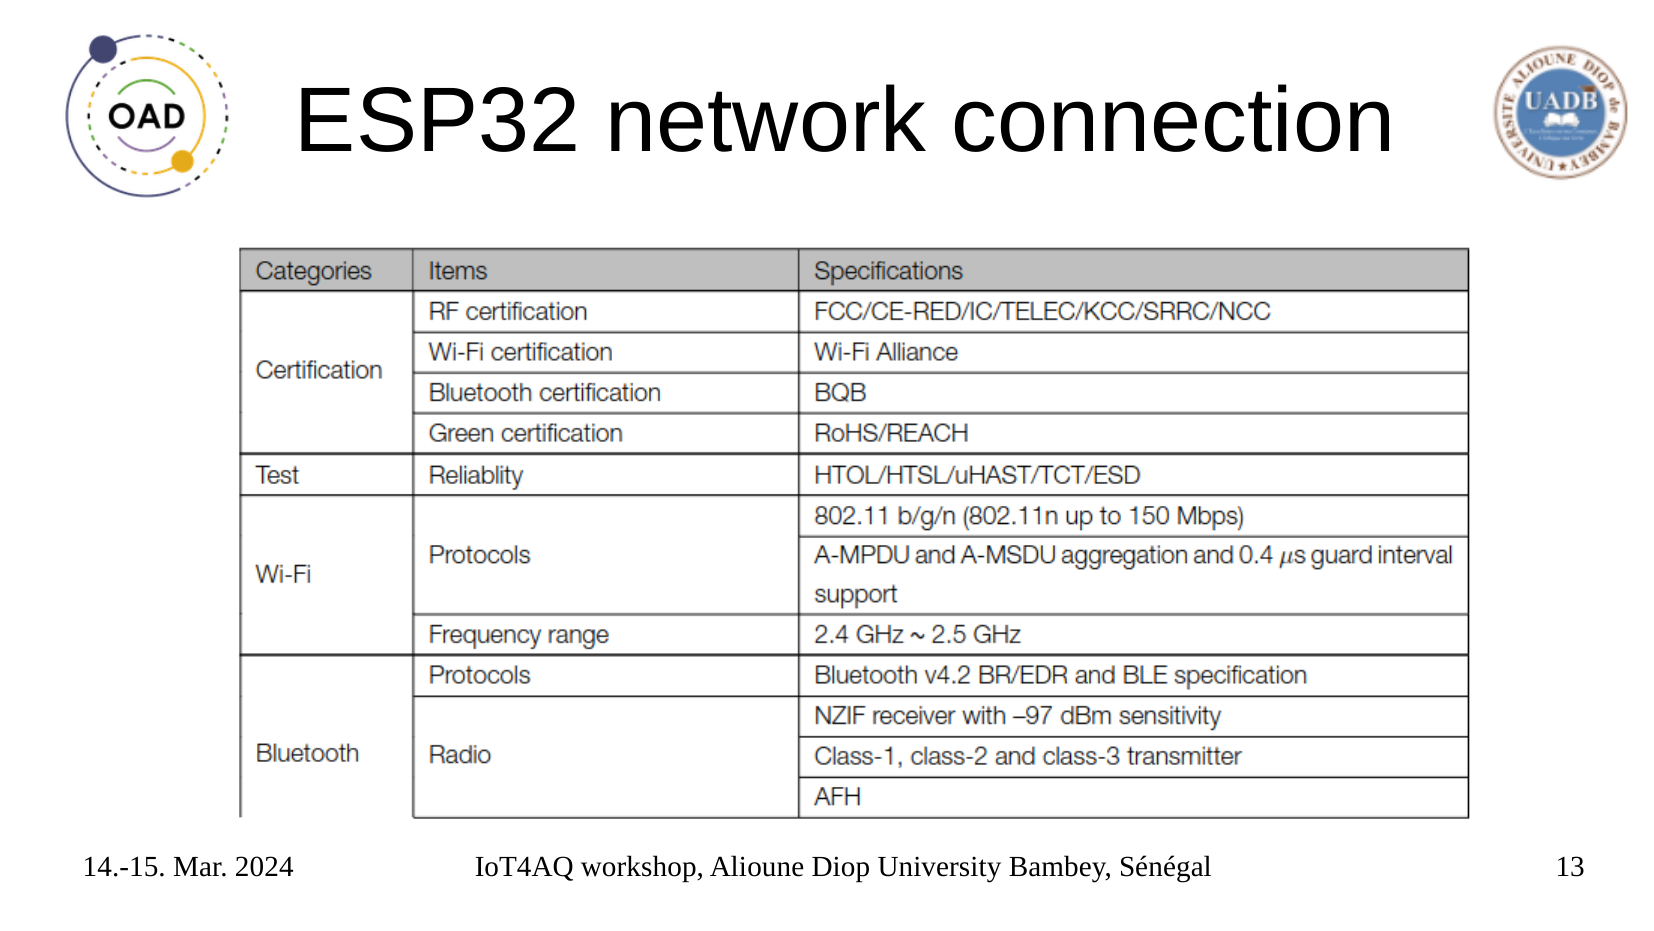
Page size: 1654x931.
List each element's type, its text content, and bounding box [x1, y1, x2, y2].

picture [1482, 37, 1641, 188]
picture [217, 224, 1492, 826]
picture [25, 20, 263, 218]
title ESP32 network connection [262, 37, 1430, 193]
